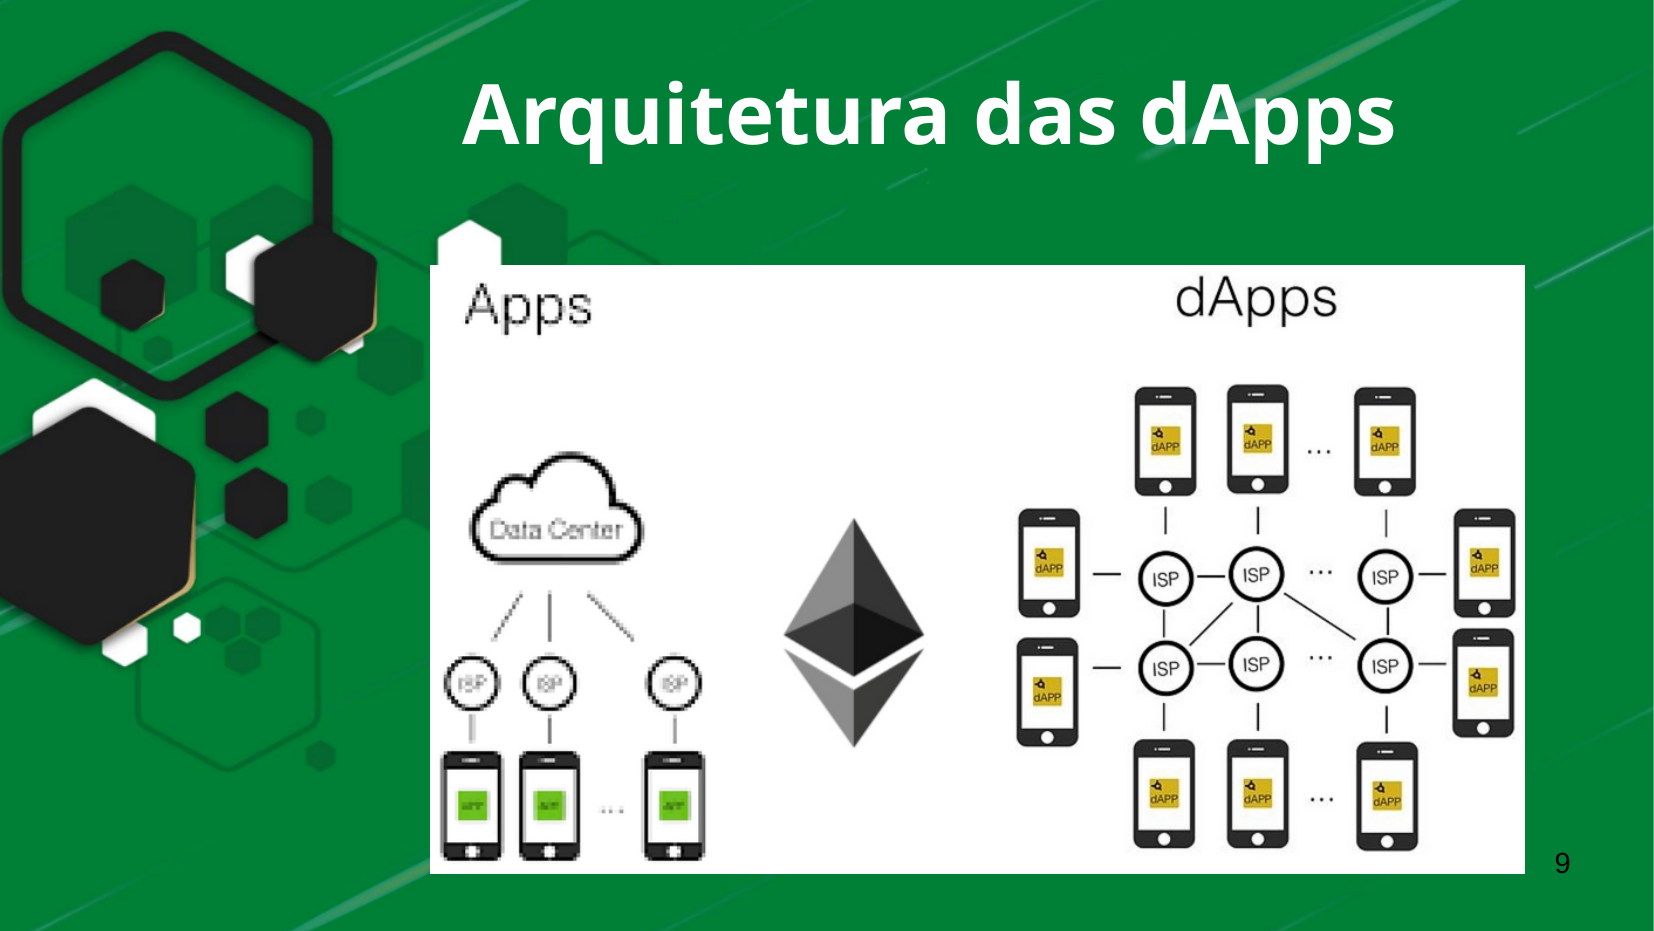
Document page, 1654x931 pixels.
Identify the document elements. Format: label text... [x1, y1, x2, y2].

picture [0, 0, 1654, 931]
title Arquitetura das dApps [265, 35, 1595, 189]
